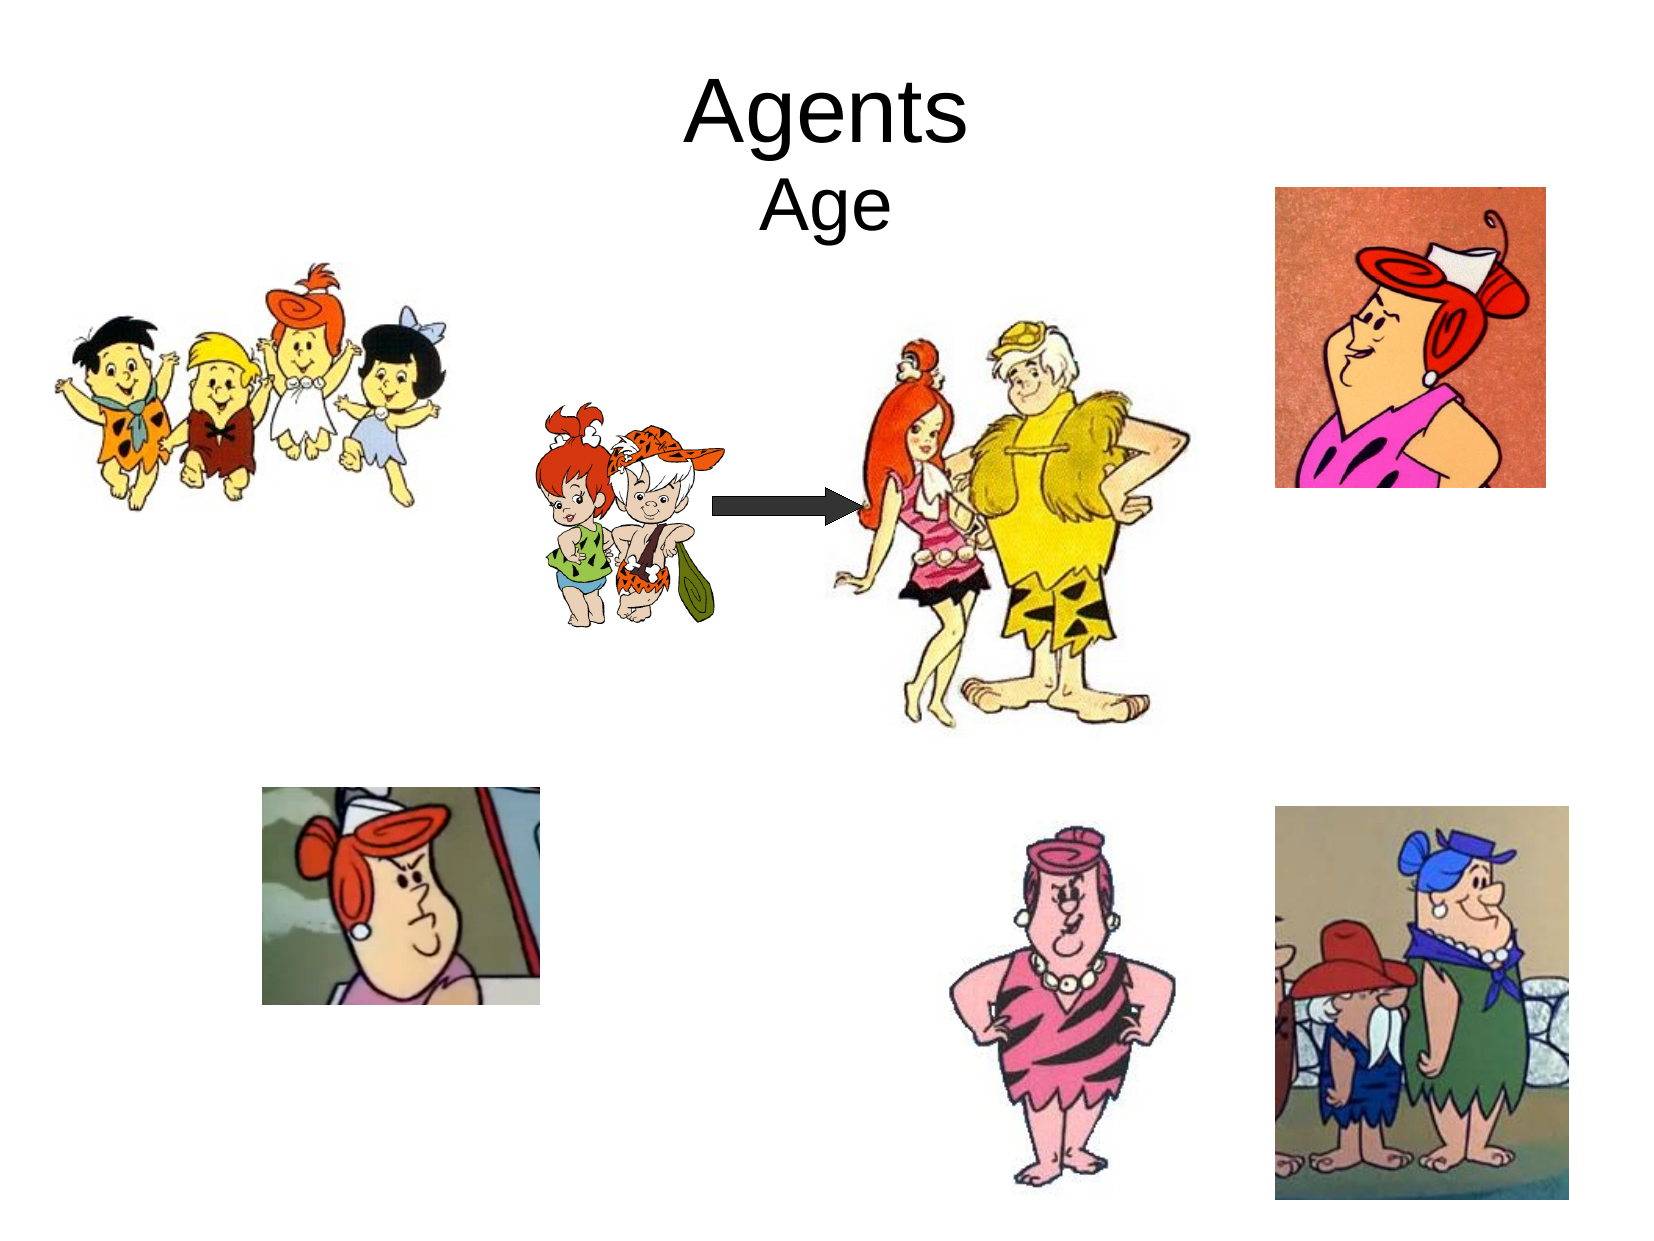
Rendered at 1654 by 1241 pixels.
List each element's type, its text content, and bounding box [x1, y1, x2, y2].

picture [525, 395, 726, 638]
picture [262, 787, 540, 1005]
picture [54, 262, 451, 515]
picture [1275, 187, 1546, 488]
title Agents Age [82, 49, 1571, 257]
picture [1275, 806, 1569, 1201]
picture [937, 820, 1190, 1201]
picture [825, 299, 1197, 740]
text_box [712, 487, 863, 526]
